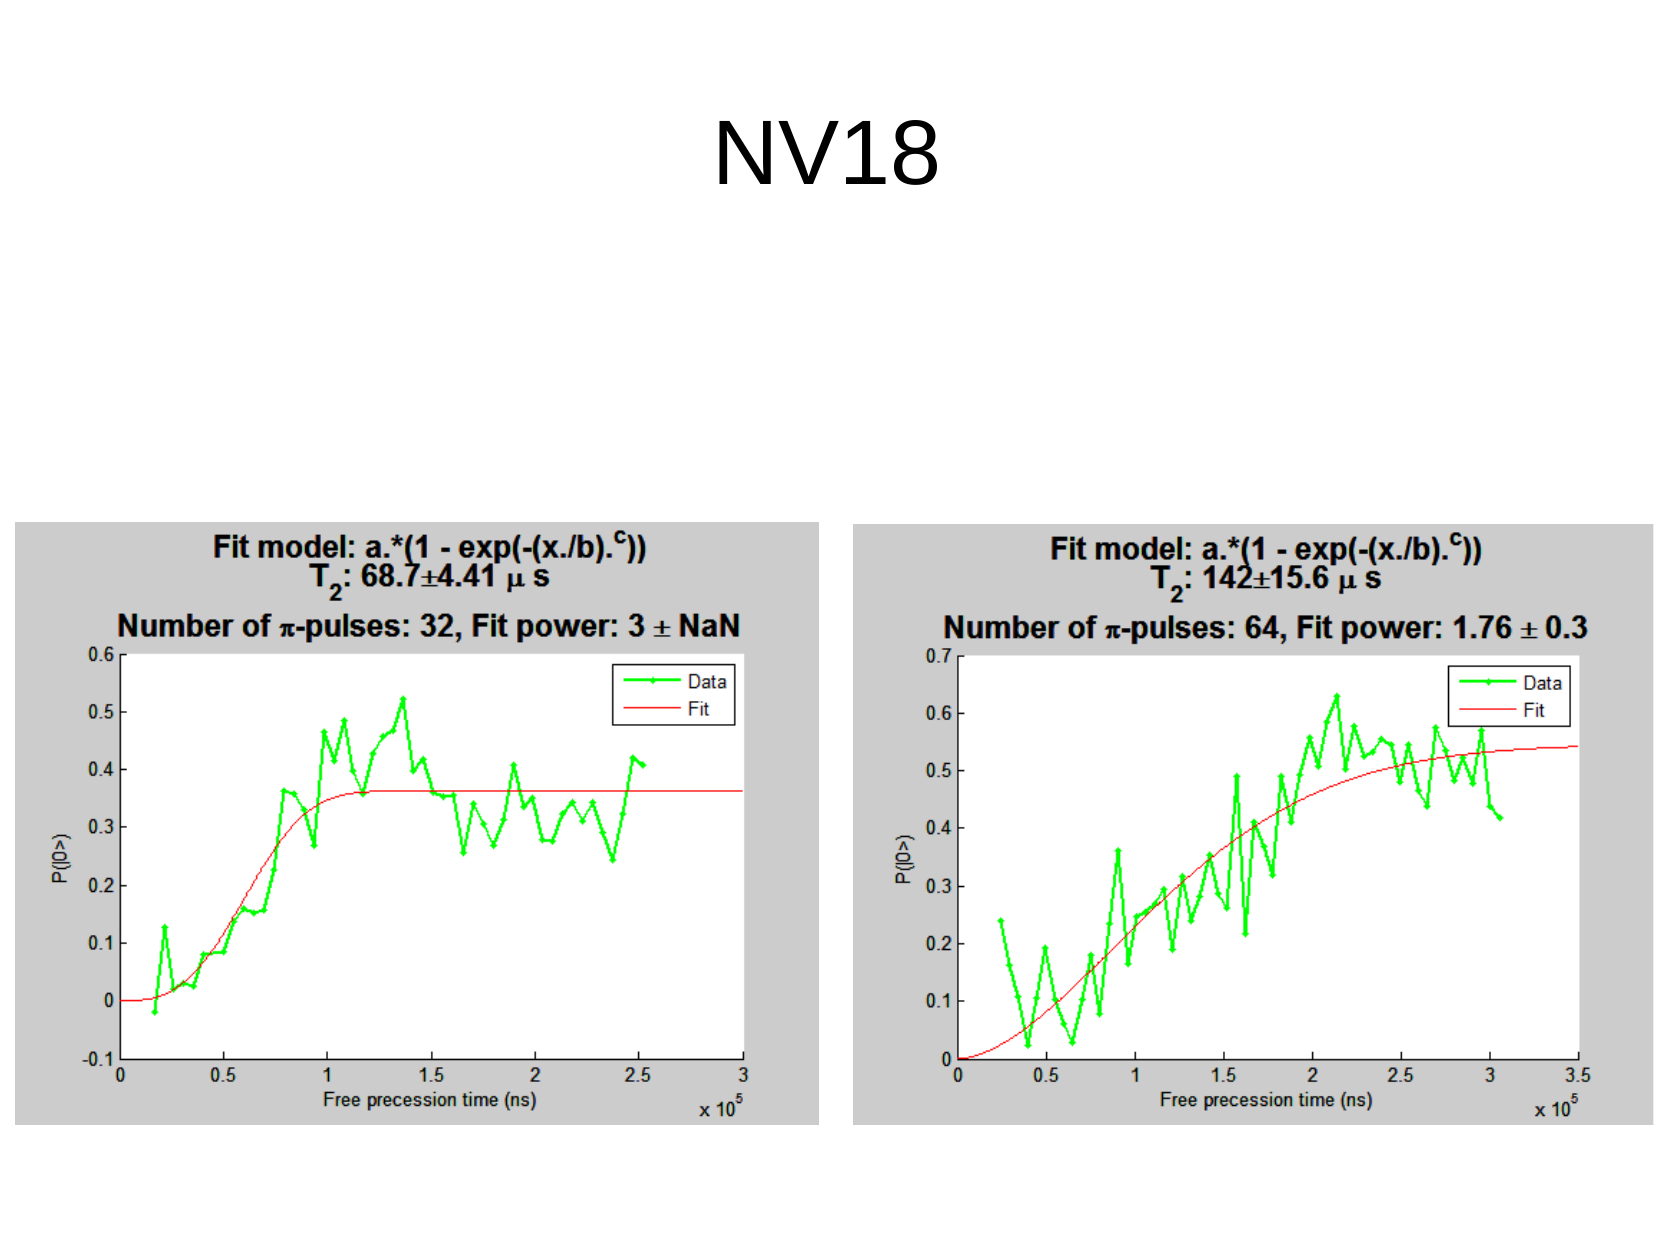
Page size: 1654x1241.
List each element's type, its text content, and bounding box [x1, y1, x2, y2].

title NV18 [82, 49, 1571, 257]
picture [15, 522, 819, 1126]
picture [853, 524, 1654, 1126]
